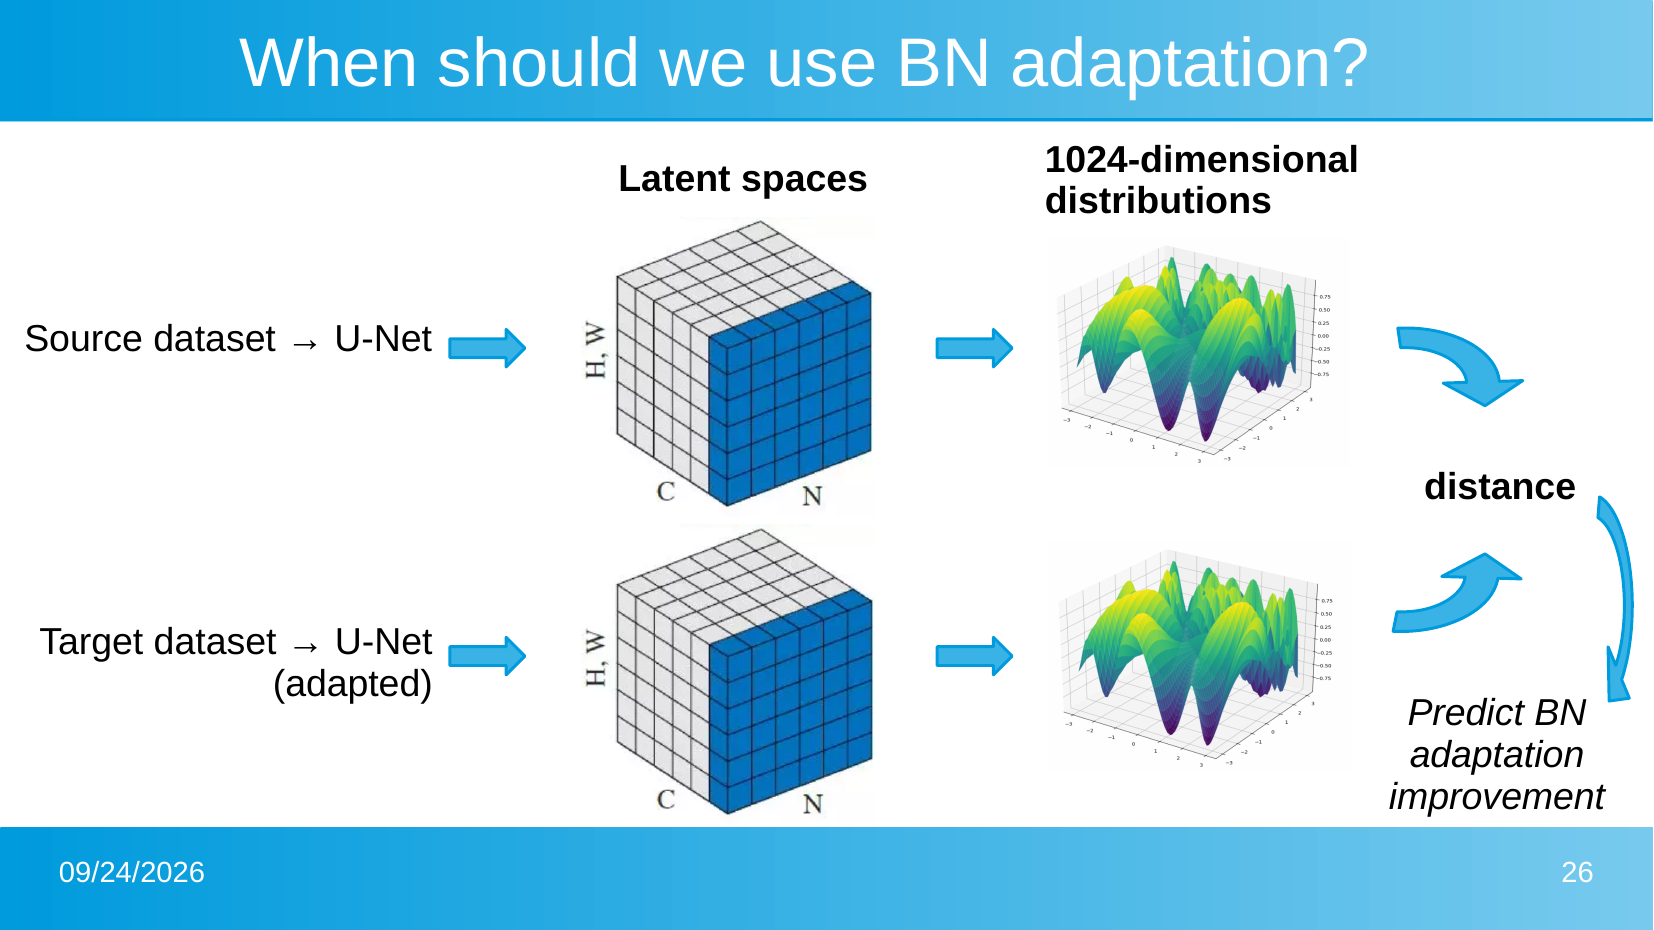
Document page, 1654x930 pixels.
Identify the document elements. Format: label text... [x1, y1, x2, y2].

picture [576, 524, 877, 825]
text_box 1024-dimensional distributions [1029, 130, 1388, 230]
text_box [1397, 327, 1523, 406]
text_box Target dataset → U-Net (adapted) [24, 613, 448, 713]
text_box [1597, 496, 1633, 702]
text_box [449, 637, 525, 675]
picture [1049, 542, 1352, 772]
text_box Source dataset → U-Net [9, 310, 448, 367]
text_box [937, 637, 1013, 675]
text_box distance [1409, 458, 1592, 516]
text_box Predict BN adaptation improvement [1374, 684, 1651, 826]
text_box [1393, 553, 1522, 632]
picture [1047, 238, 1350, 468]
text_box Latent spaces [603, 149, 883, 207]
text_box [449, 329, 525, 367]
title When should we use BN adaptation? [37, 23, 1573, 102]
picture [576, 217, 876, 517]
text_box [937, 329, 1013, 367]
